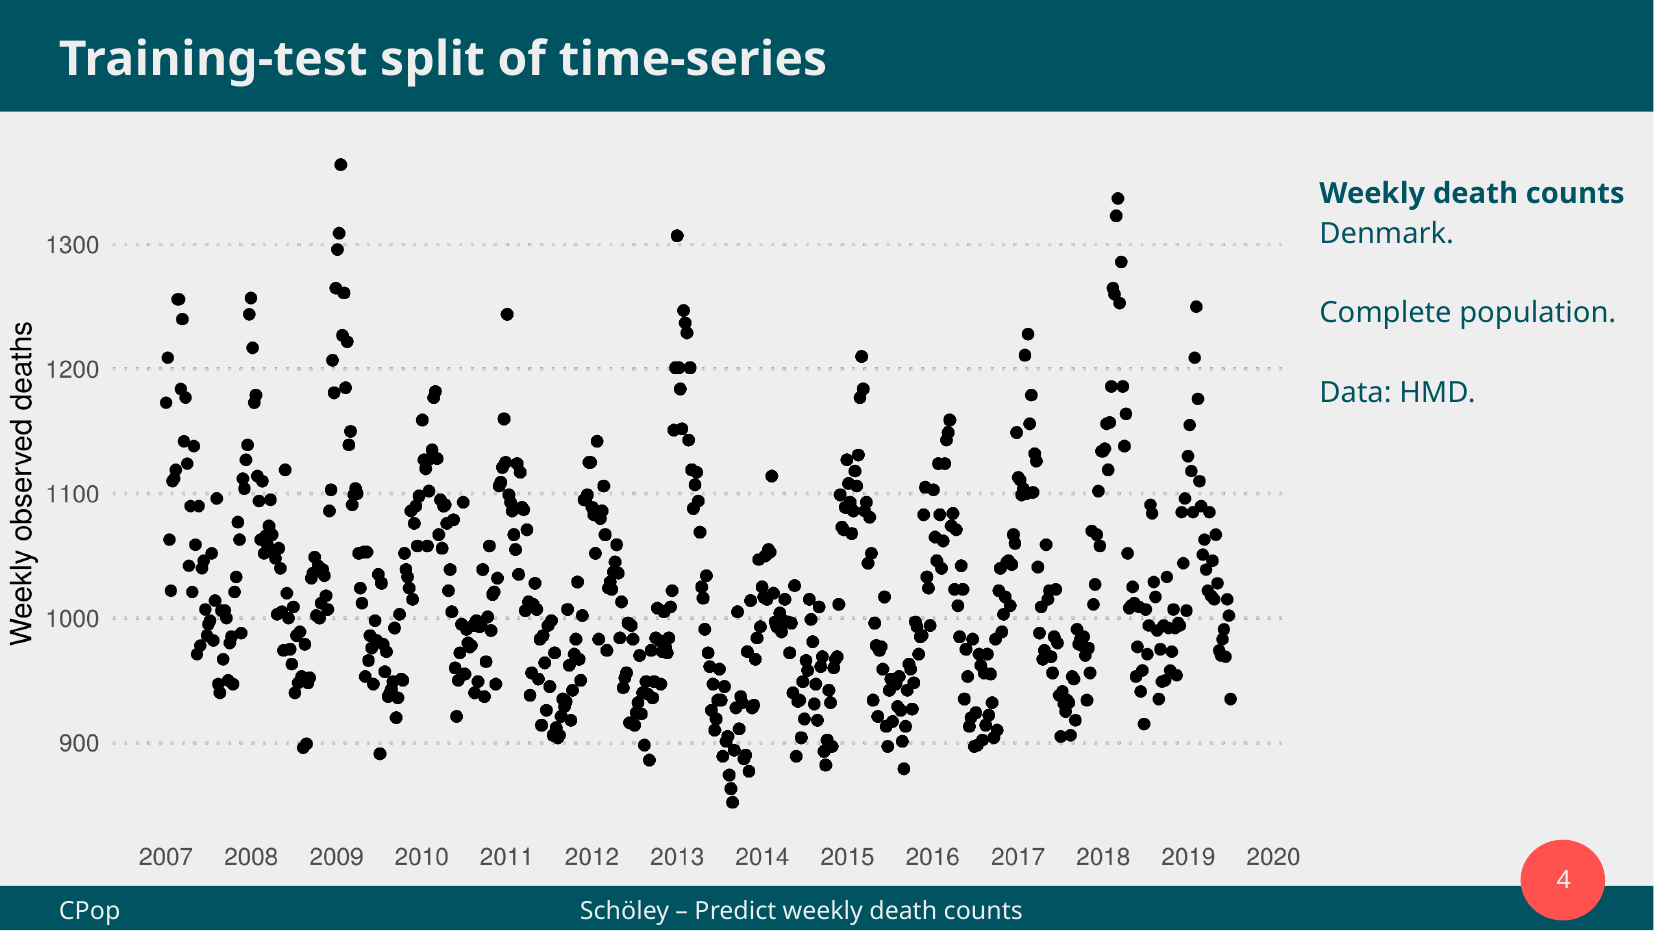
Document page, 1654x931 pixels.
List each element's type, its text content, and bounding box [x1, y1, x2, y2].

picture [3, 119, 1304, 886]
title Training-test split of time-series [58, 0, 1595, 116]
text_box Weekly death counts Denmark. Complete population. Data: HMD. [1304, 165, 1651, 490]
